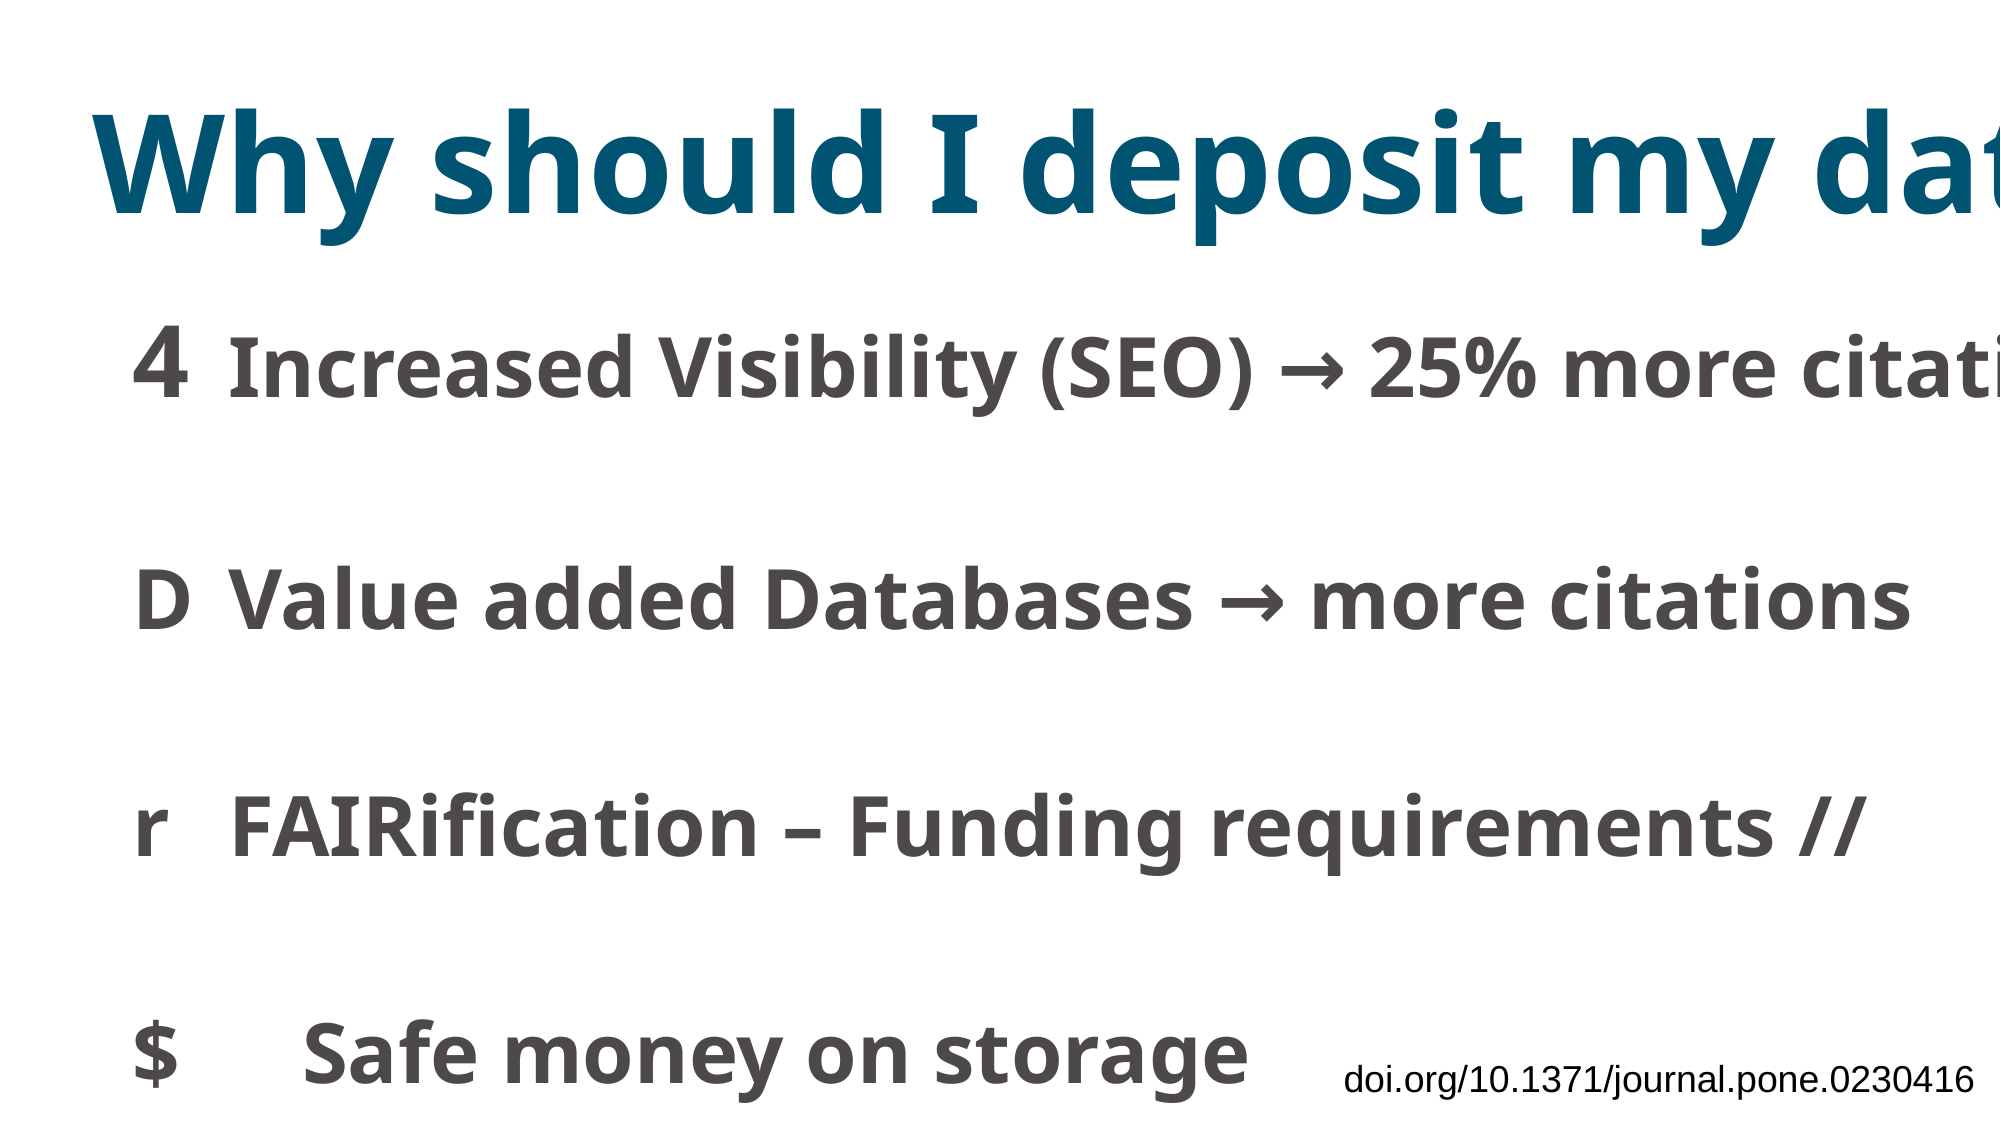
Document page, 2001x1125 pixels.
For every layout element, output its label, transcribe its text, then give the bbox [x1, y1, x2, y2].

text_box 4 Increased Visibility (SEO) → 25% more citations D Value added Databases → more citations r FAIRification – Funding requirements // $ Safe money on storage [118, 283, 1990, 967]
text_box Why should I deposit my data? [78, 59, 1922, 212]
text_box doi.org/10.1371/journal.pone.0230416 [1328, 1051, 1990, 1108]
